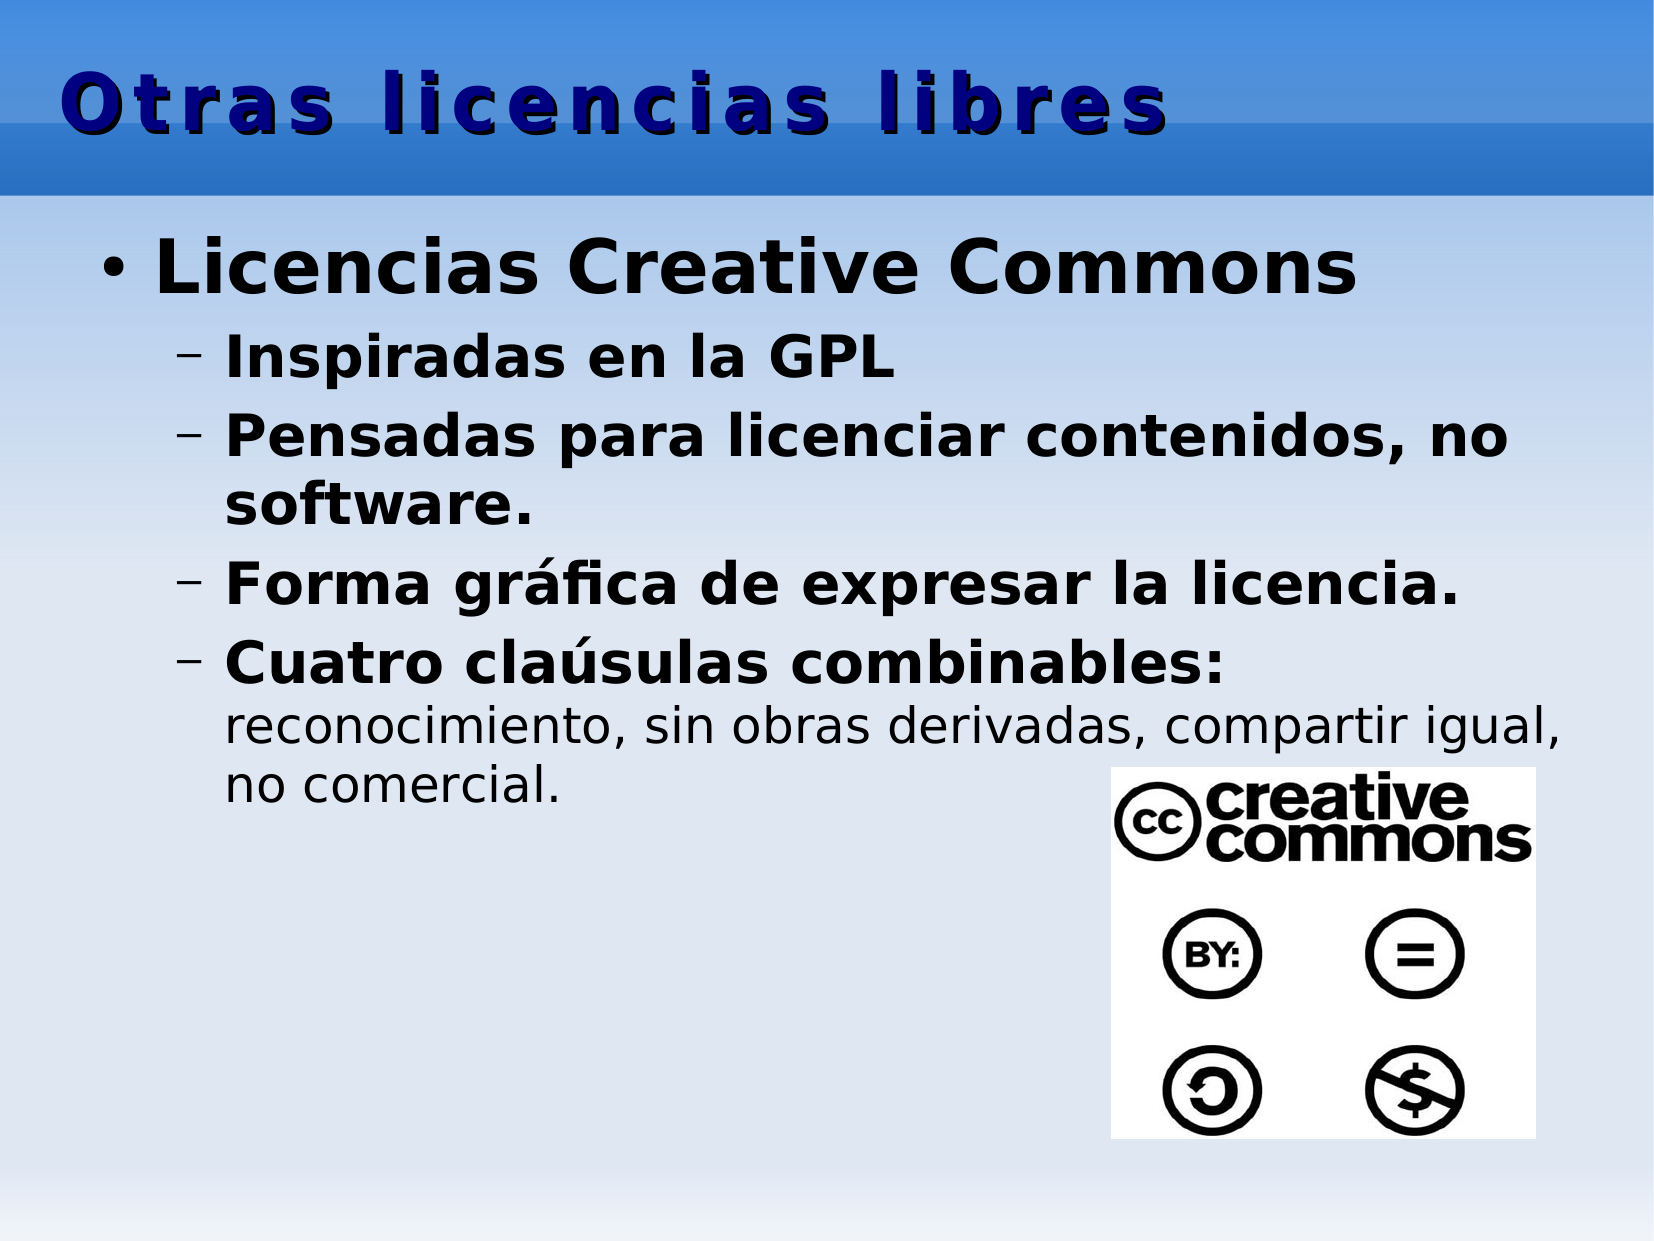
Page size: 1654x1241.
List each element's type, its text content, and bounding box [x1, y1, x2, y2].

title Otras licencias libres [59, 36, 1654, 171]
picture [0, 0, 1654, 1241]
list Licencias Creative Commons Inspiradas en la GPL Pensadas para licenciar contenidos, no software. Forma gráfica de expresar la licencia. Cuatro claúsulas combinables: reconocimiento, sin obras derivadas, compartir igual, no comercial. [82, 224, 1625, 1083]
